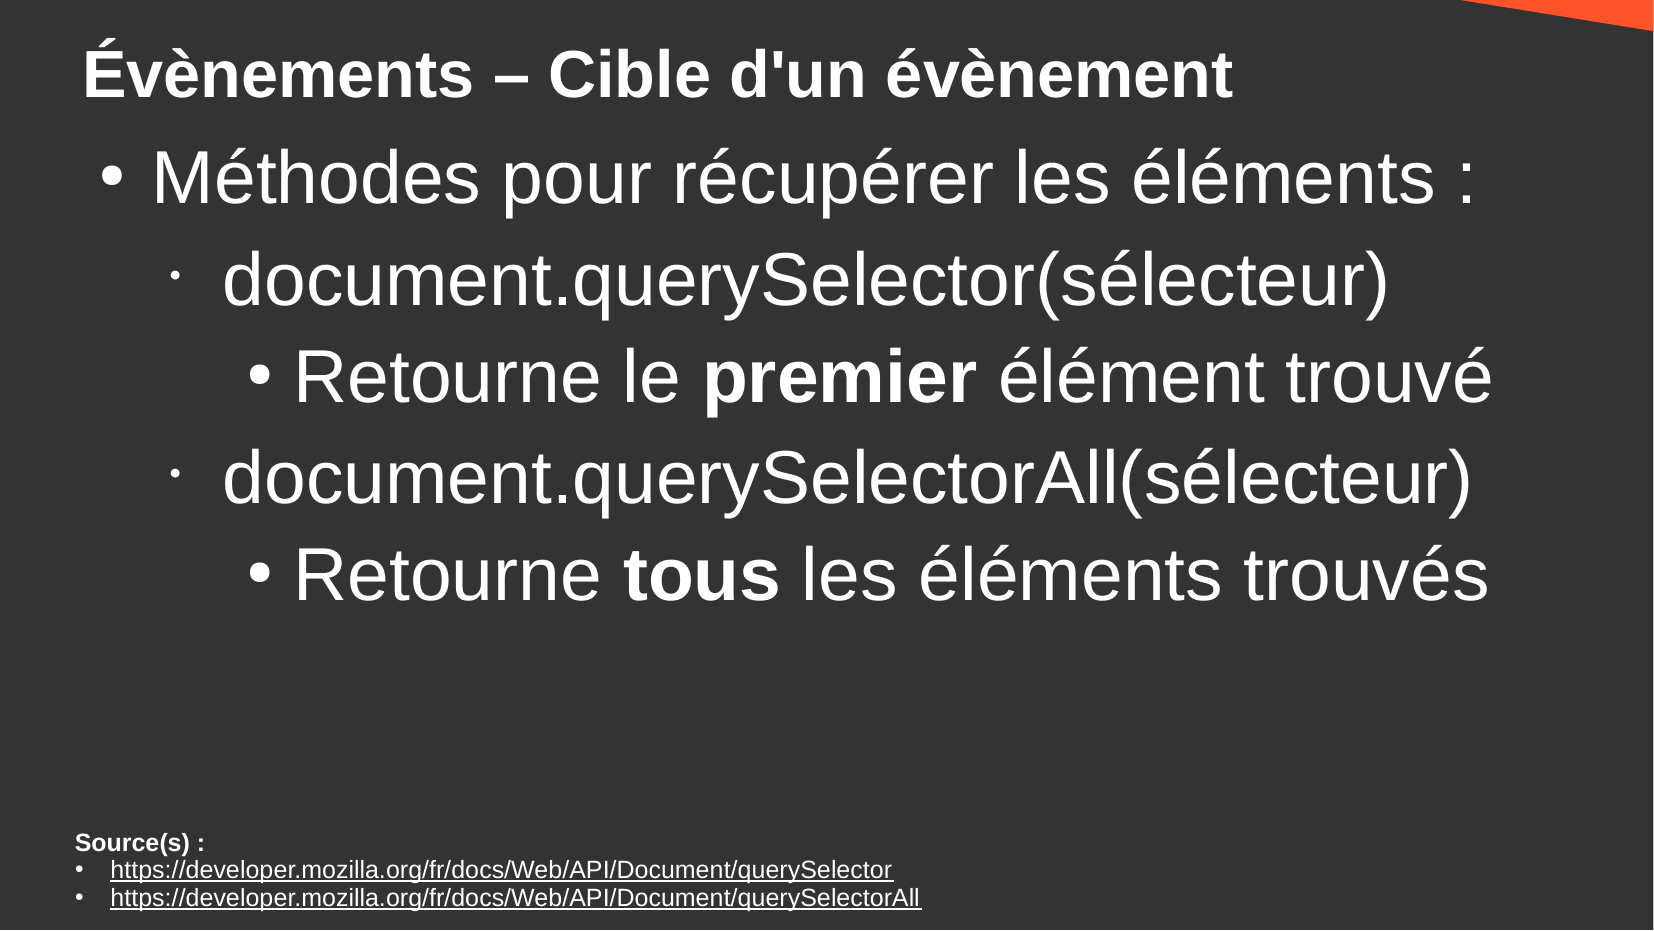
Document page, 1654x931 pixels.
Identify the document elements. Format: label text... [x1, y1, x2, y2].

list Méthodes pour récupérer les éléments : document.querySelector(sélecteur) Retourne le premier élément trouvé document.querySelectorAll(sélecteur) Retourne tous les éléments trouvés [80, 135, 1620, 709]
text_box [1460, 0, 1654, 32]
text_box Source(s) : https://developer.mozilla.org/fr/docs/Web/API/Document/querySelector https://developer.mozilla.org/fr/docs/Web/API/Document/querySelectorAll [60, 820, 1583, 920]
title Évènements – Cible d'un évènement [82, 37, 1571, 114]
